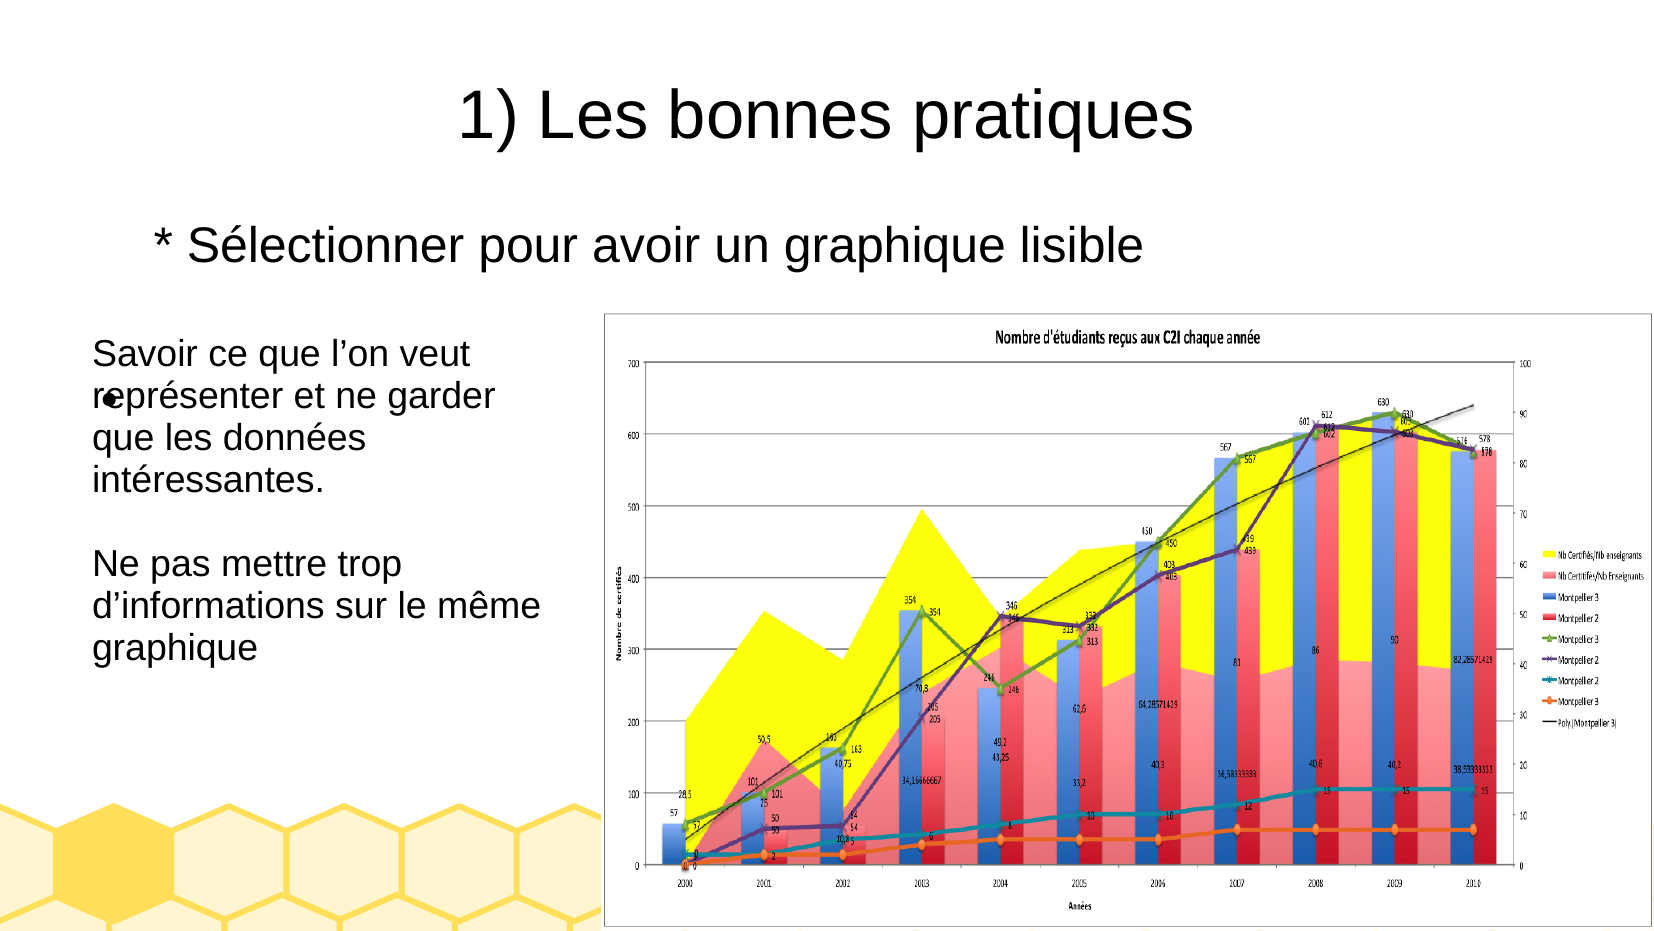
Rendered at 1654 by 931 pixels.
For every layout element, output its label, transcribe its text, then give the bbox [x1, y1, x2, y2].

text_box Savoir ce que l’on veut représenter et ne garder que les données intéressantes. Ne pas mettre trop d’informations sur le même graphique [77, 324, 562, 795]
picture [601, 309, 1654, 931]
title 1) Les bonnes pratiques [82, 37, 1571, 193]
list * Sélectionner pour avoir un graphique lisible [82, 217, 1571, 758]
